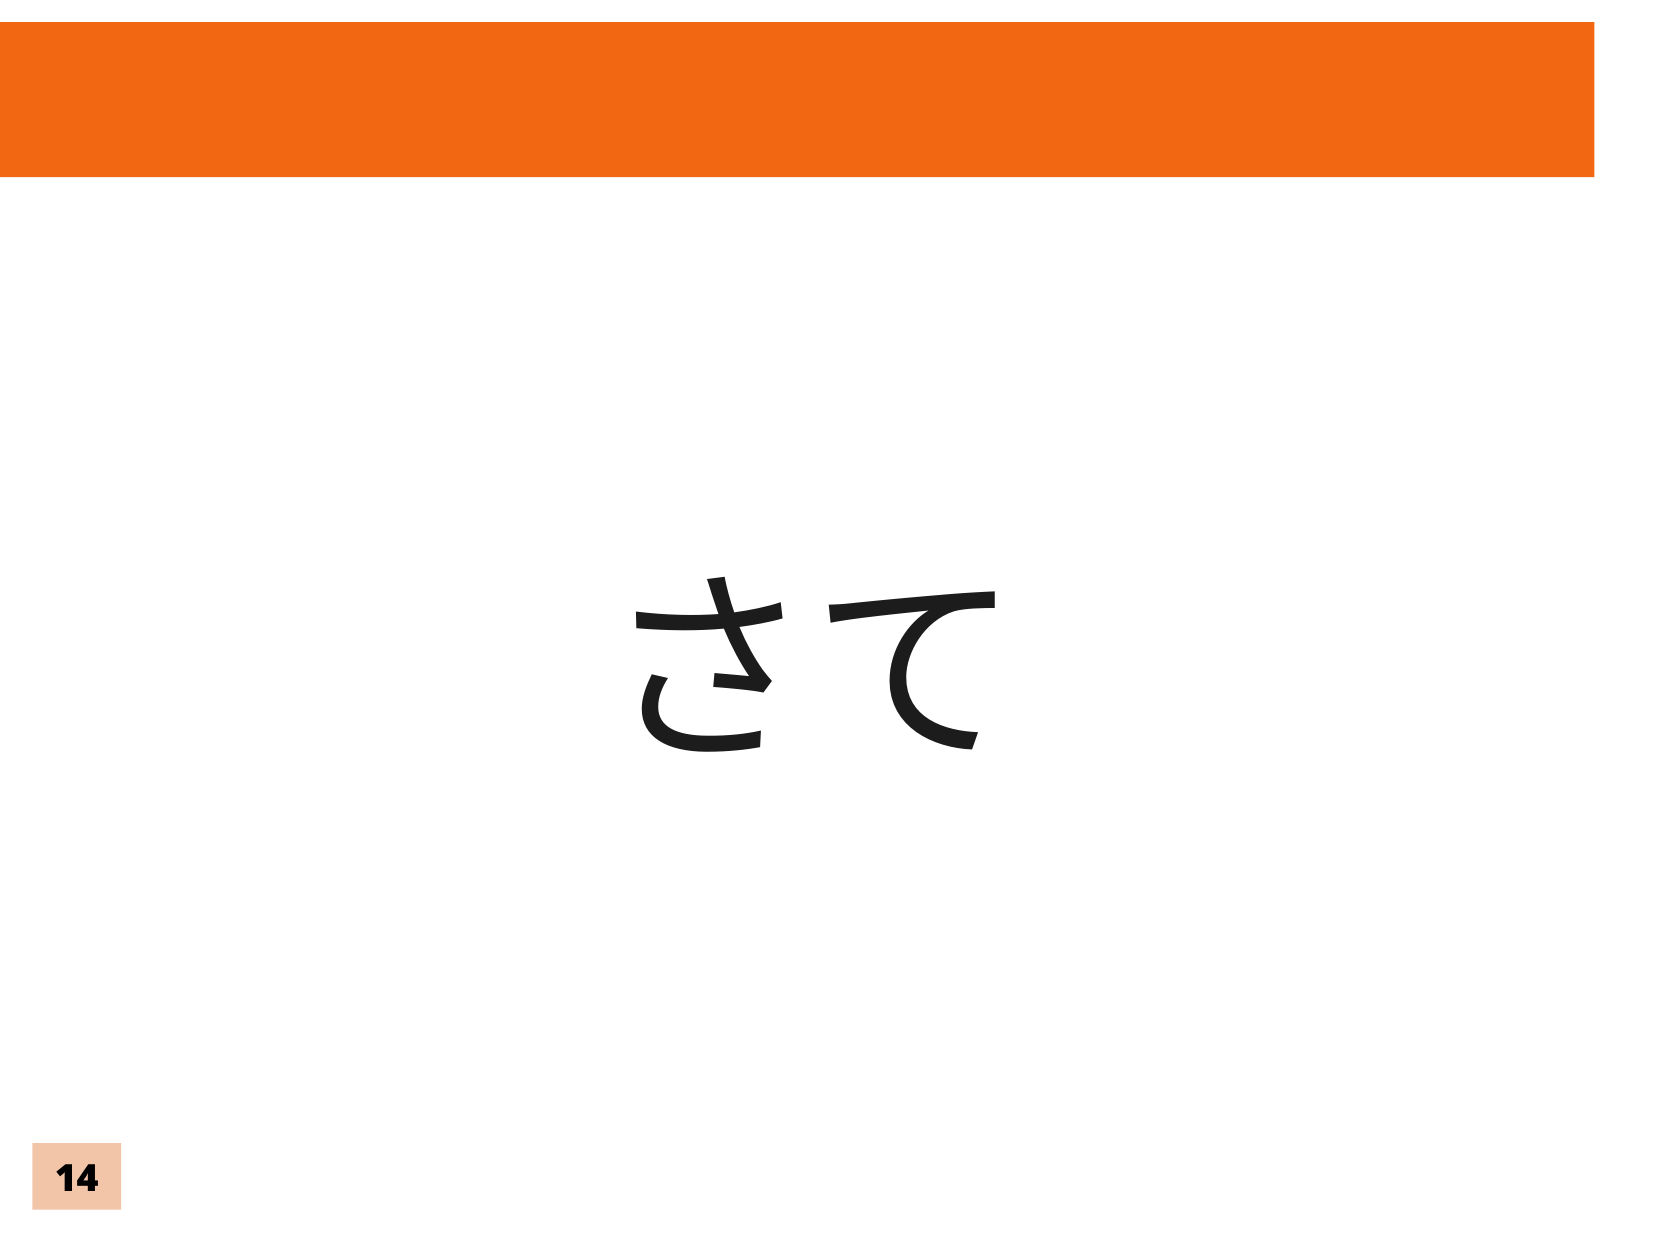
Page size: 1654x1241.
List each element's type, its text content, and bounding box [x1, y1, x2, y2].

list さて [59, 201, 1565, 1105]
